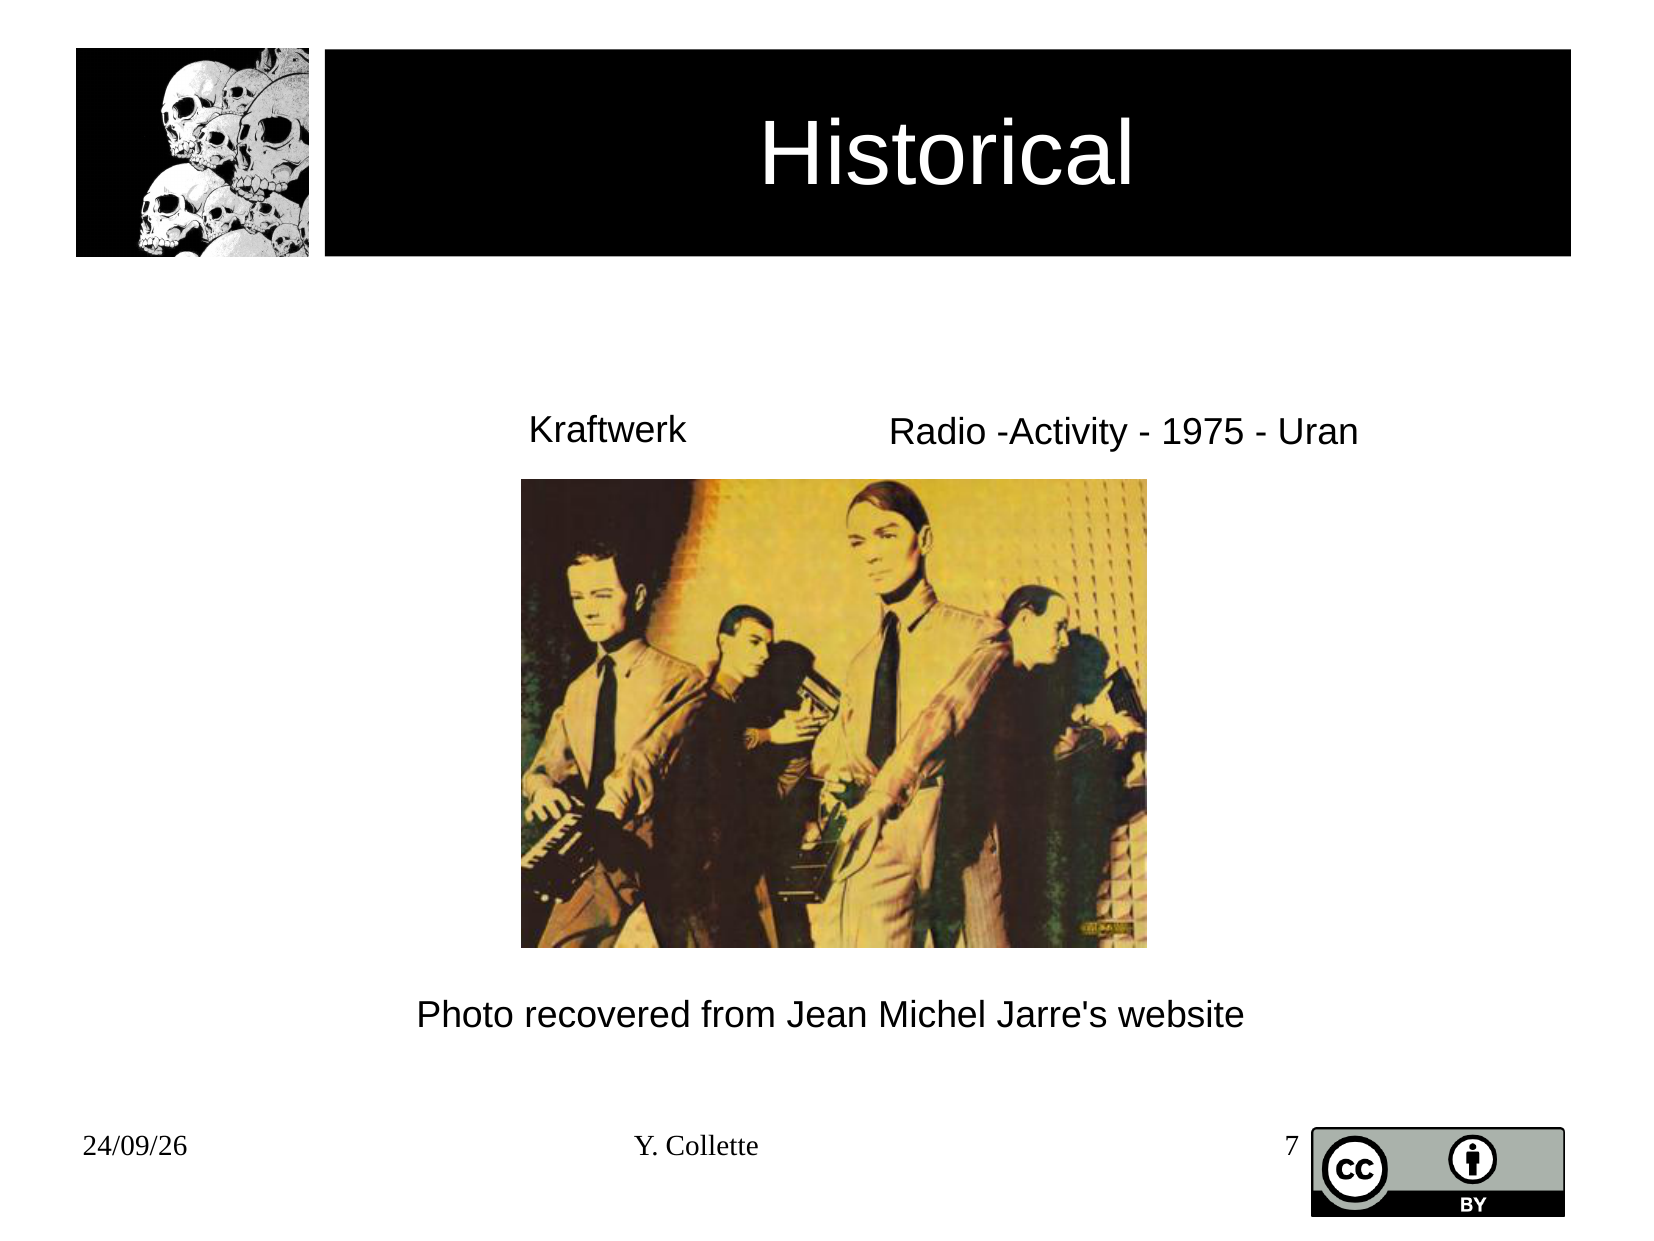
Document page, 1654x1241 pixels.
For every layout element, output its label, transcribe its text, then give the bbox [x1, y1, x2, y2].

text_box Photo recovered from Jean Michel Jarre's website [401, 986, 1288, 1044]
picture [1311, 1127, 1565, 1217]
text_box Radio -Activity - 1975 - Uran [874, 403, 1406, 460]
picture [521, 479, 1147, 949]
title Historical [324, 49, 1571, 257]
text_box Kraftwerk [513, 401, 721, 459]
picture [76, 48, 309, 257]
